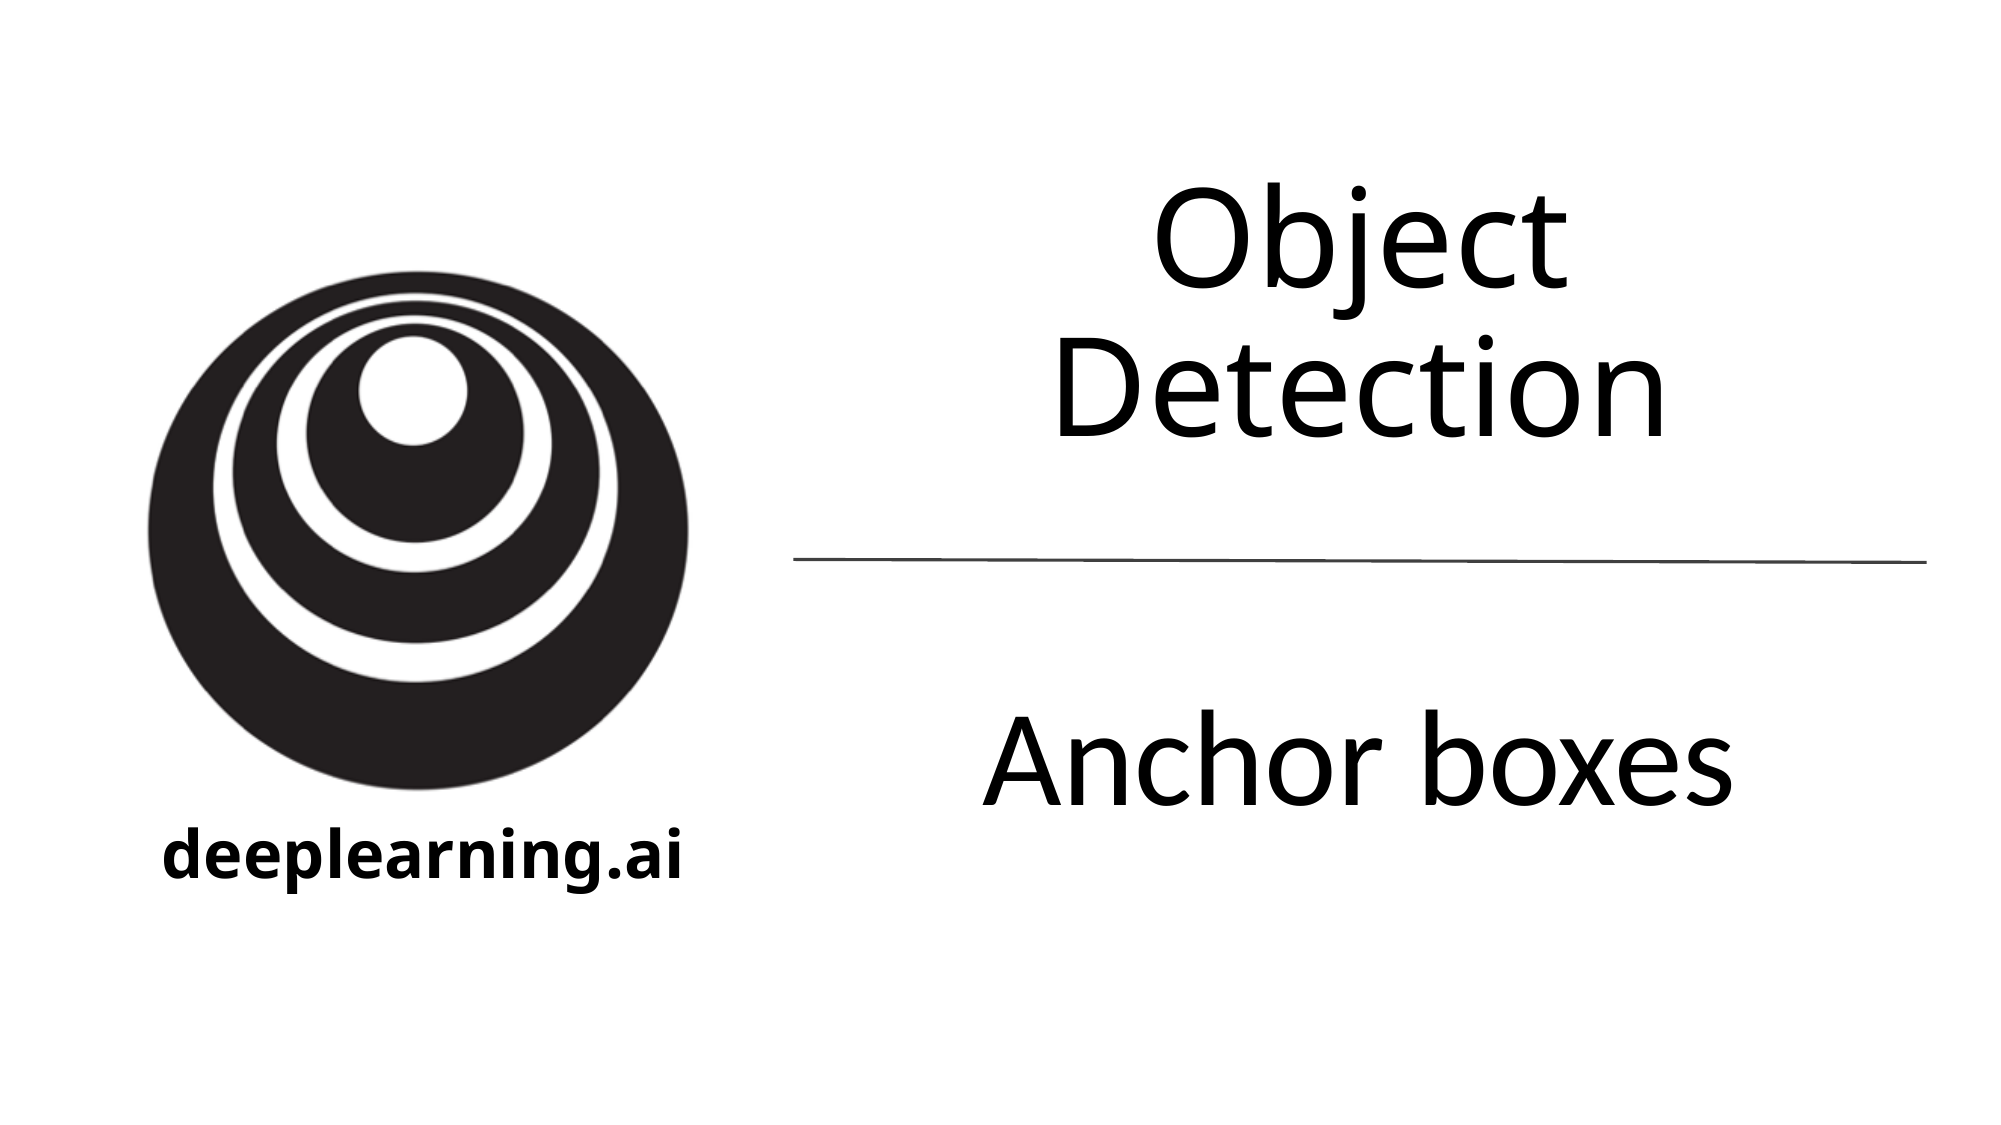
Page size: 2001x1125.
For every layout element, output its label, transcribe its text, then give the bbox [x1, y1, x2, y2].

text_box deeplearning.ai [56, 768, 790, 901]
title Object Detection [848, 161, 1872, 462]
text_box [179, 194, 669, 702]
picture [108, 234, 739, 768]
text_box Anchor boxes [899, 660, 1821, 843]
